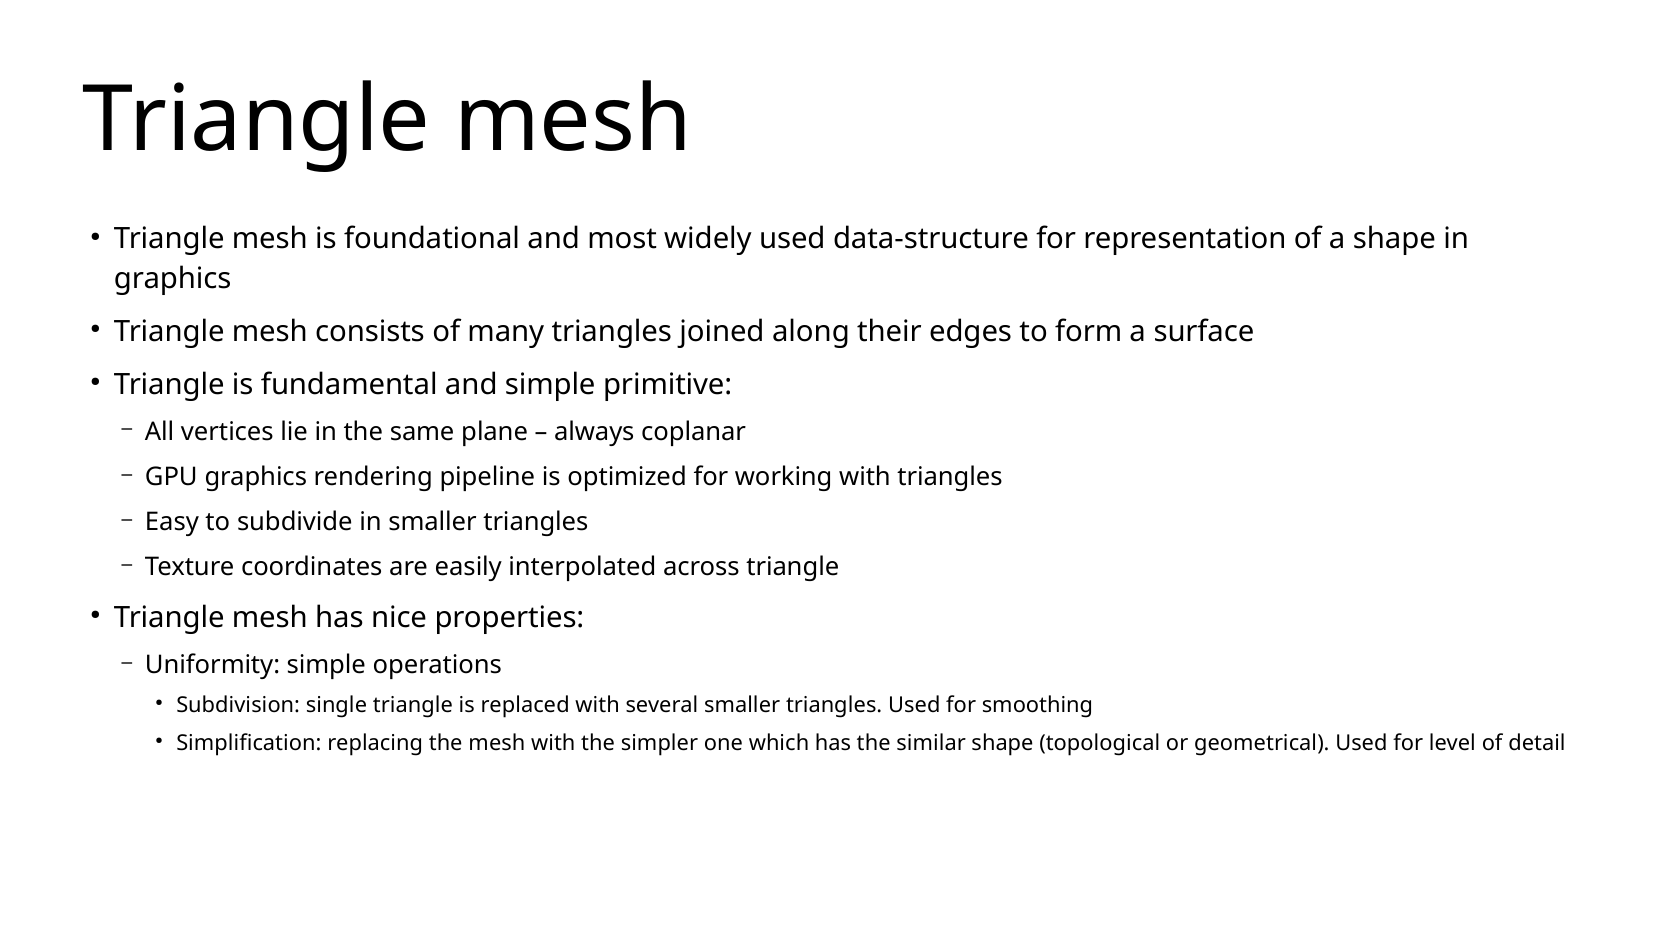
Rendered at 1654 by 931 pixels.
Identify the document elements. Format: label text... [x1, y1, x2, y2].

title Triangle mesh [82, 37, 1571, 193]
list Triangle mesh is foundational and most widely used data-structure for representation of a shape in graphics Triangle mesh consists of many triangles joined along their edges to form a surface Triangle is fundamental and simple primitive: All vertices lie in the same plane – always coplanar GPU graphics rendering pipeline is optimized for working with triangles Easy to subdivide in smaller triangles Texture coordinates are easily interpolated across triangle Triangle mesh has nice properties: Uniformity: simple operations Subdivision: single triangle is replaced with several smaller triangles. Used for smoothing Simplification: replacing the mesh with the simpler one which has the similar shape (topological or geometrical). Used for level of detail [82, 217, 1571, 758]
